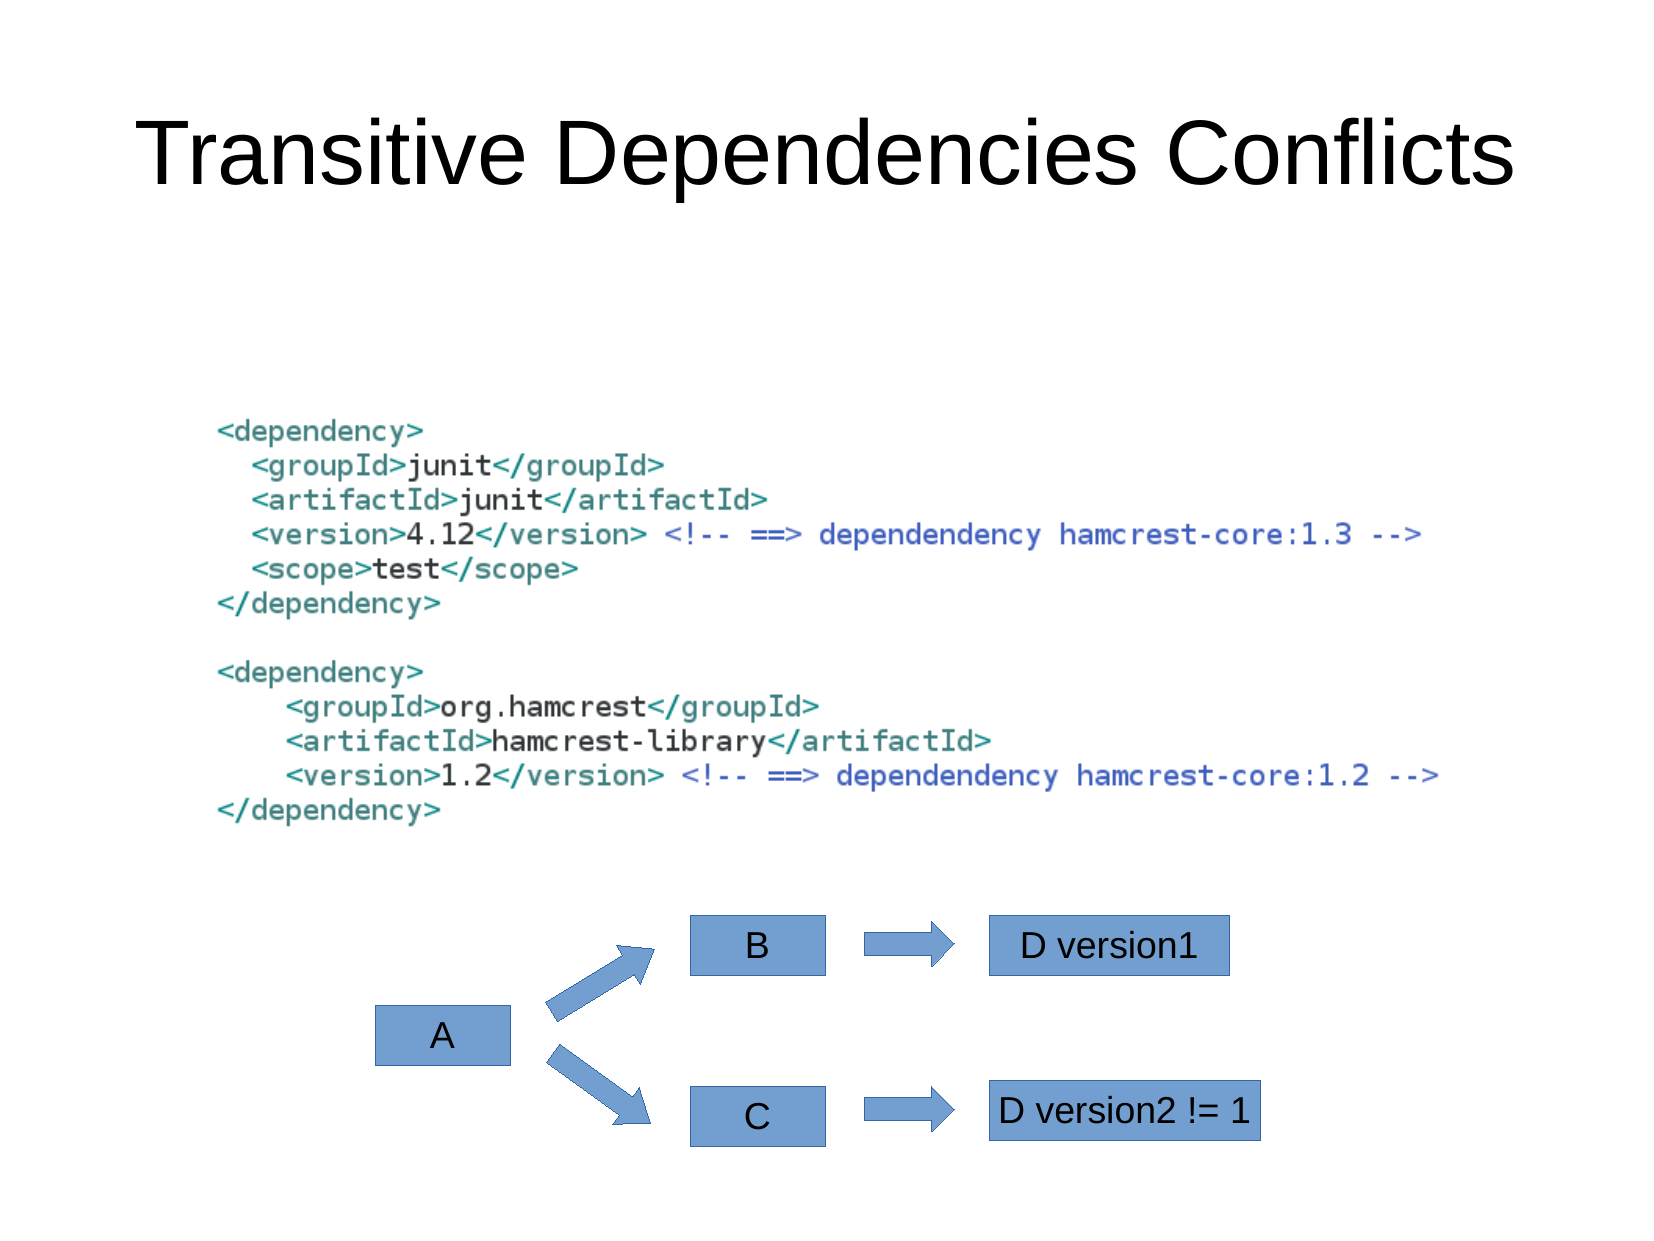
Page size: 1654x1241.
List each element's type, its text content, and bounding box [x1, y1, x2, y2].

text_box [545, 945, 655, 1022]
text_box [546, 1044, 651, 1125]
text_box B [690, 915, 826, 976]
text_box D version2 != 1 [989, 1080, 1261, 1141]
title Transitive Dependencies Conflicts [82, 49, 1571, 257]
text_box [864, 1086, 955, 1132]
text_box D version1 [989, 915, 1230, 976]
text_box A [375, 1005, 511, 1066]
picture [212, 413, 1443, 828]
text_box C [690, 1086, 826, 1147]
text_box [864, 921, 955, 967]
